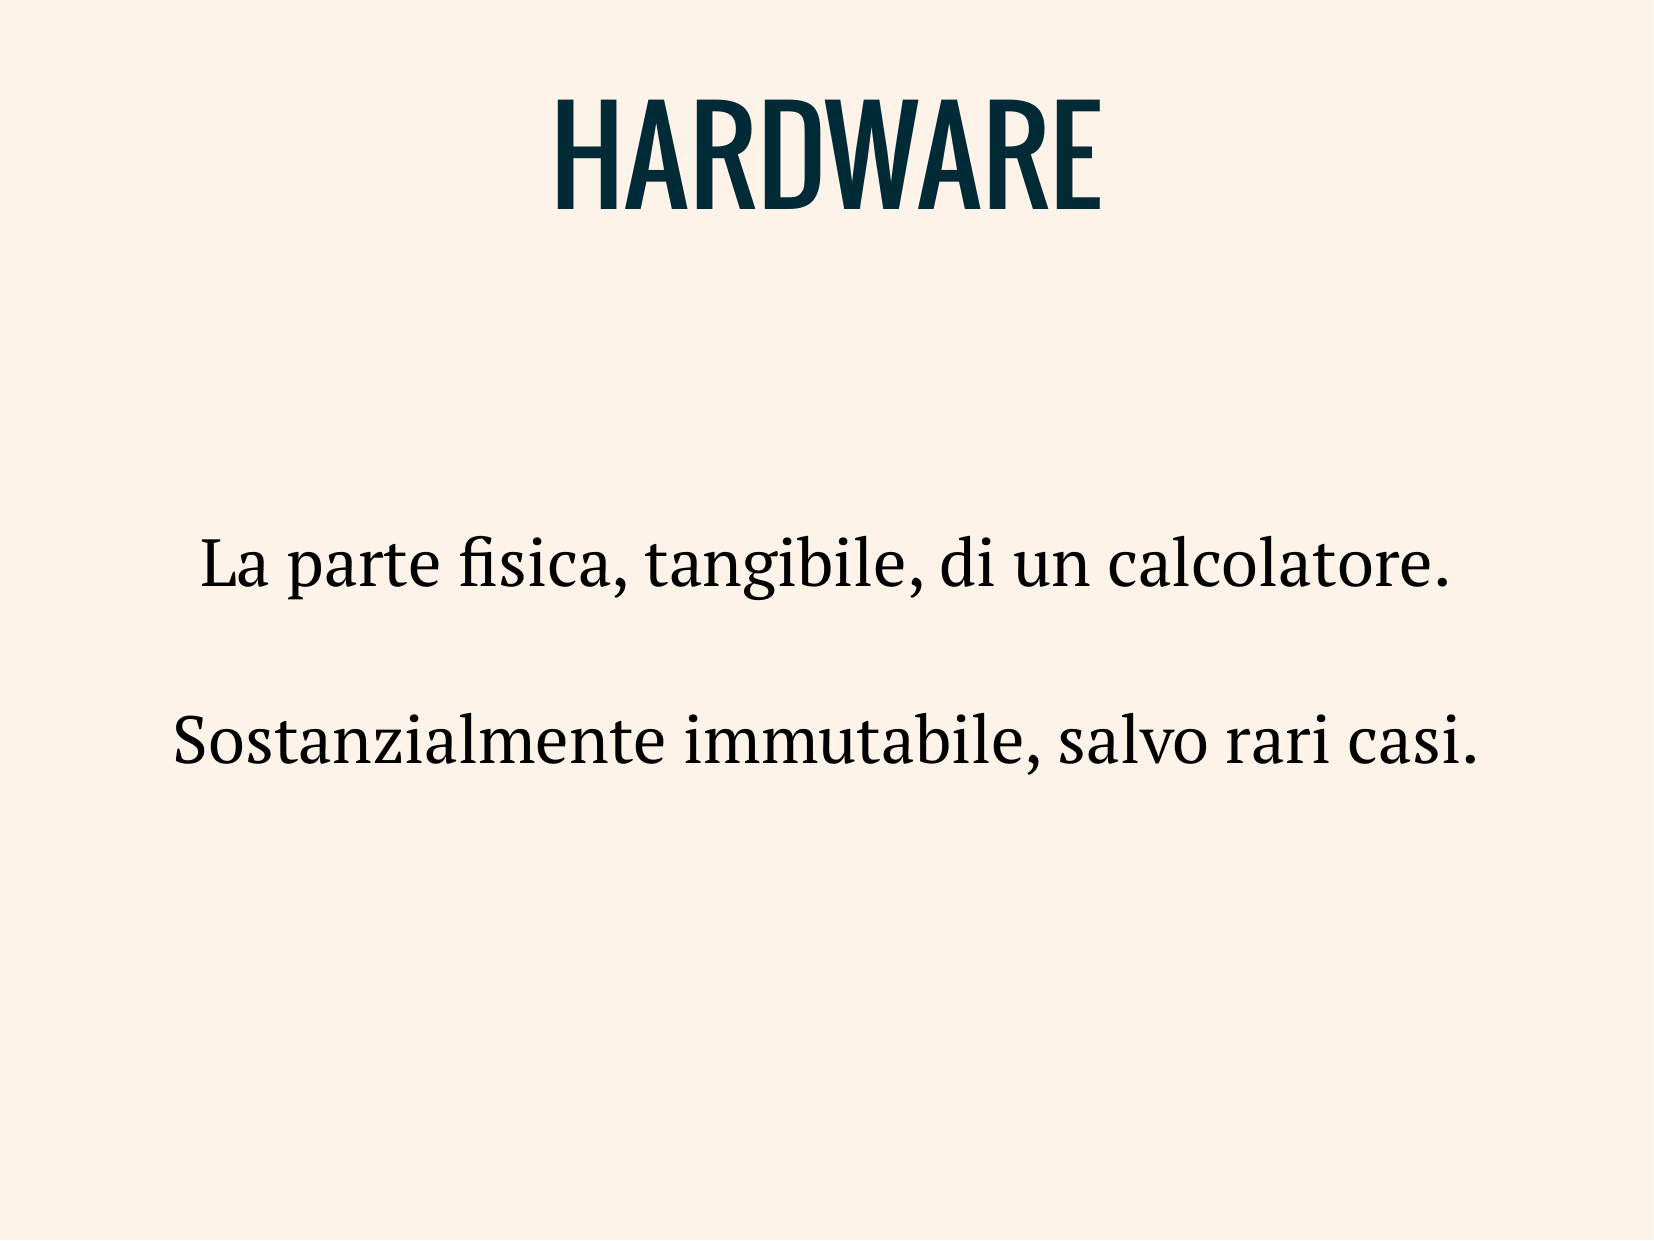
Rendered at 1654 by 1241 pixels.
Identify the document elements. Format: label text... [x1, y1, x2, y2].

subtitle La parte fisica, tangibile, di un calcolatore. Sostanzialmente immutabile, salvo rari casi. [82, 290, 1571, 1010]
title Hardware [82, 49, 1571, 257]
